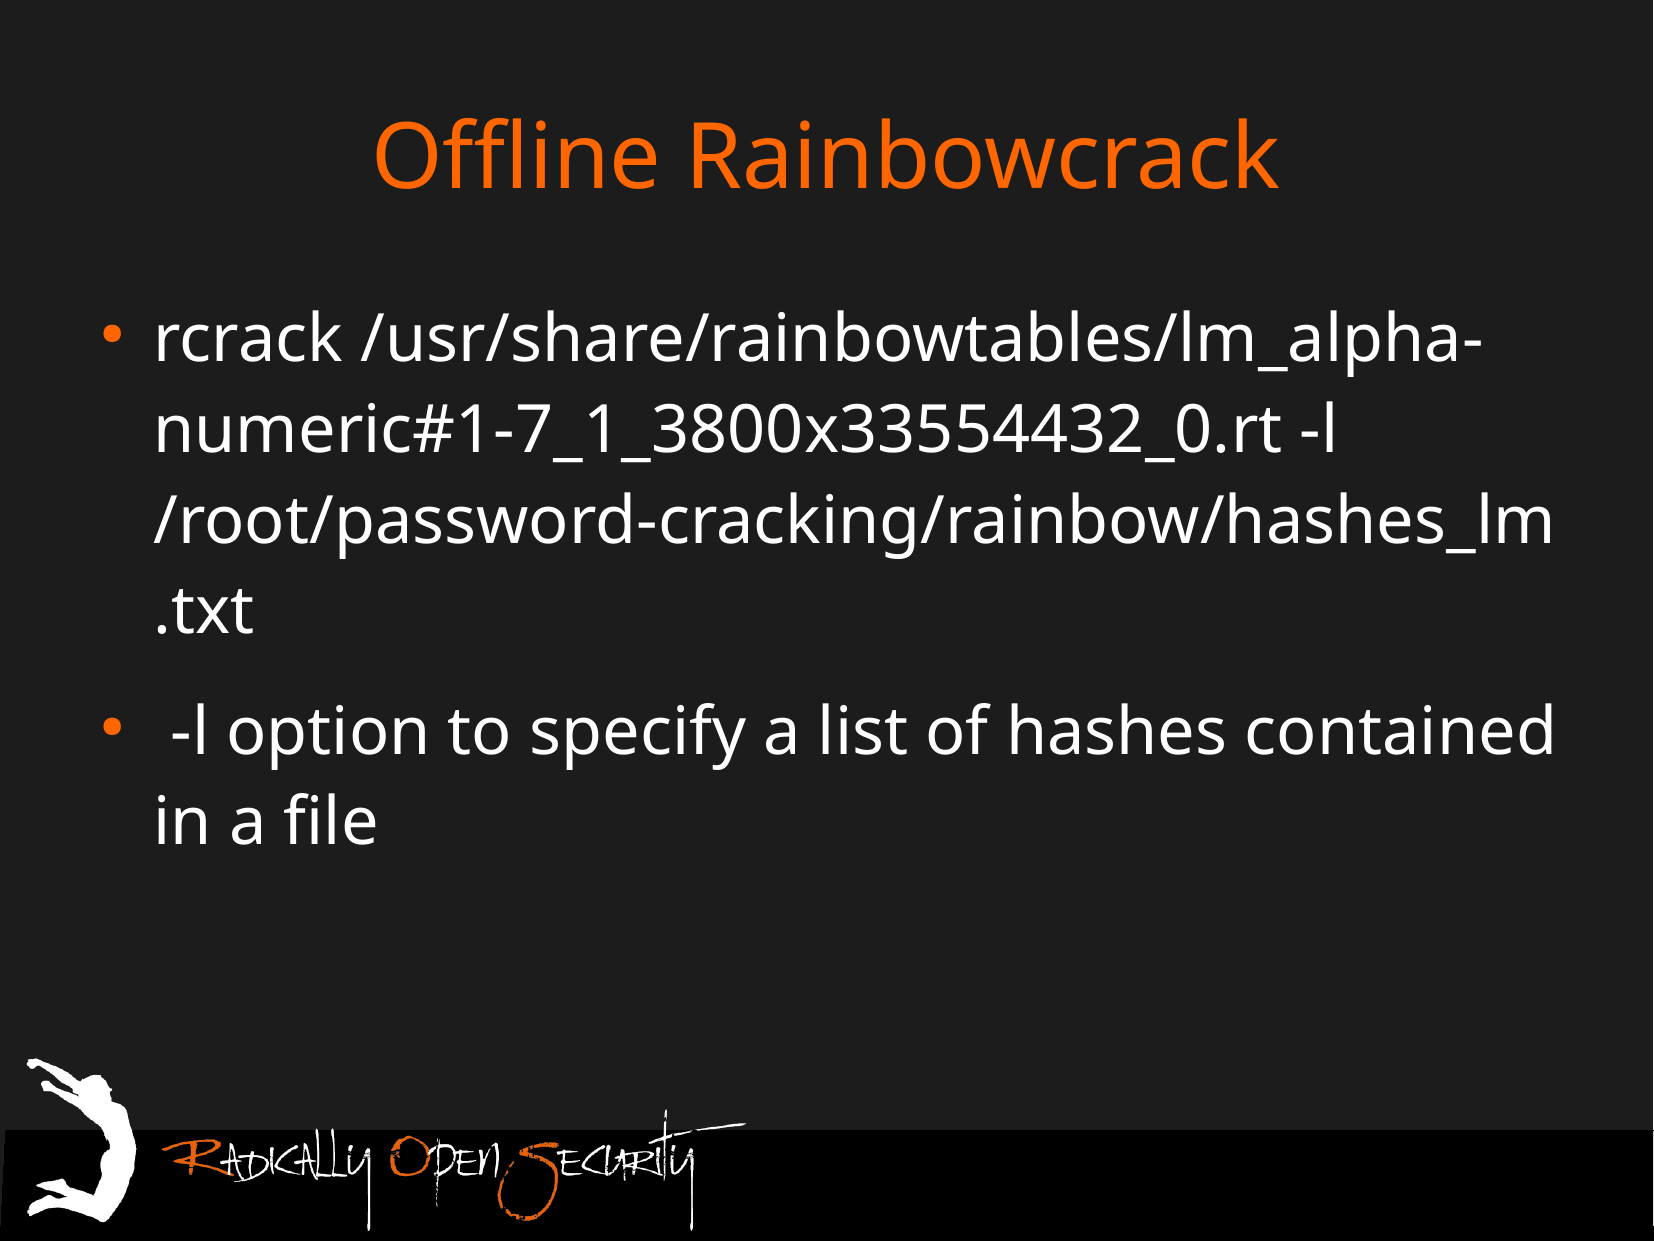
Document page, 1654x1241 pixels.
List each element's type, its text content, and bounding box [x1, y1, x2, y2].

title Offline Rainbowcrack [82, 49, 1571, 257]
picture [0, 1022, 778, 1241]
list rcrack /usr/share/rainbowtables/lm_alpha-numeric#1-7_1_3800x33554432_0.rt -l /root/password-cracking/rainbow/hashes_lm.txt -l option to specify a list of hashes contained in a file [82, 290, 1571, 1010]
